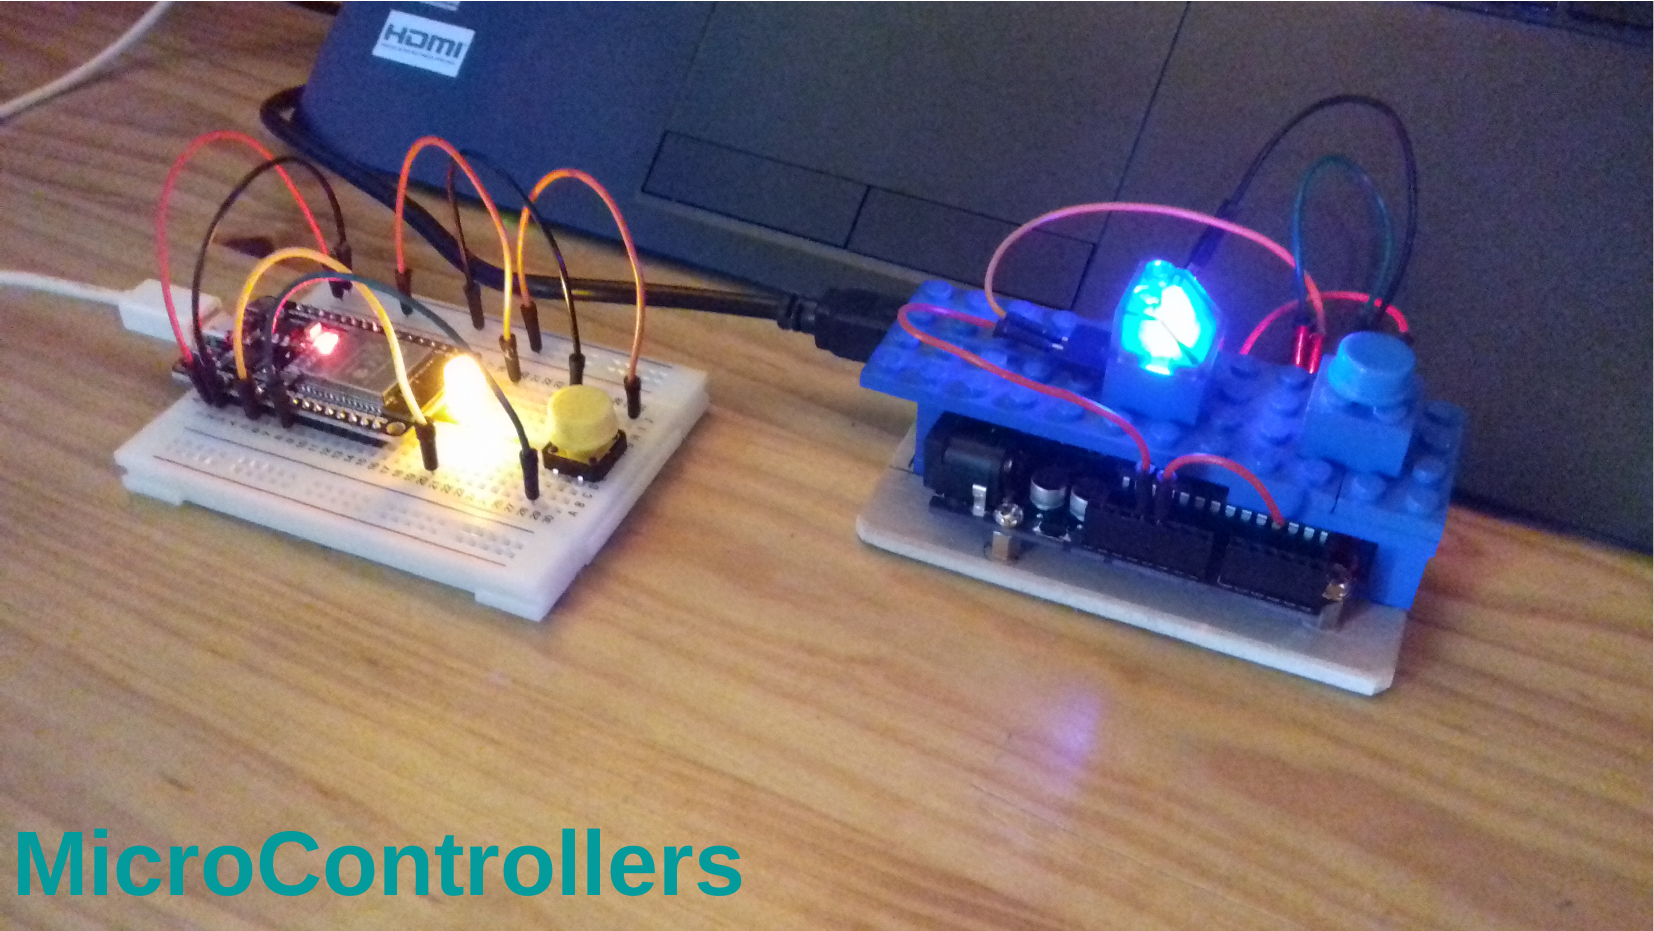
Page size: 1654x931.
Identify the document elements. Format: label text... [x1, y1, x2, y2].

title MicroControllers [12, 570, 1411, 916]
picture [0, 1, 1654, 931]
